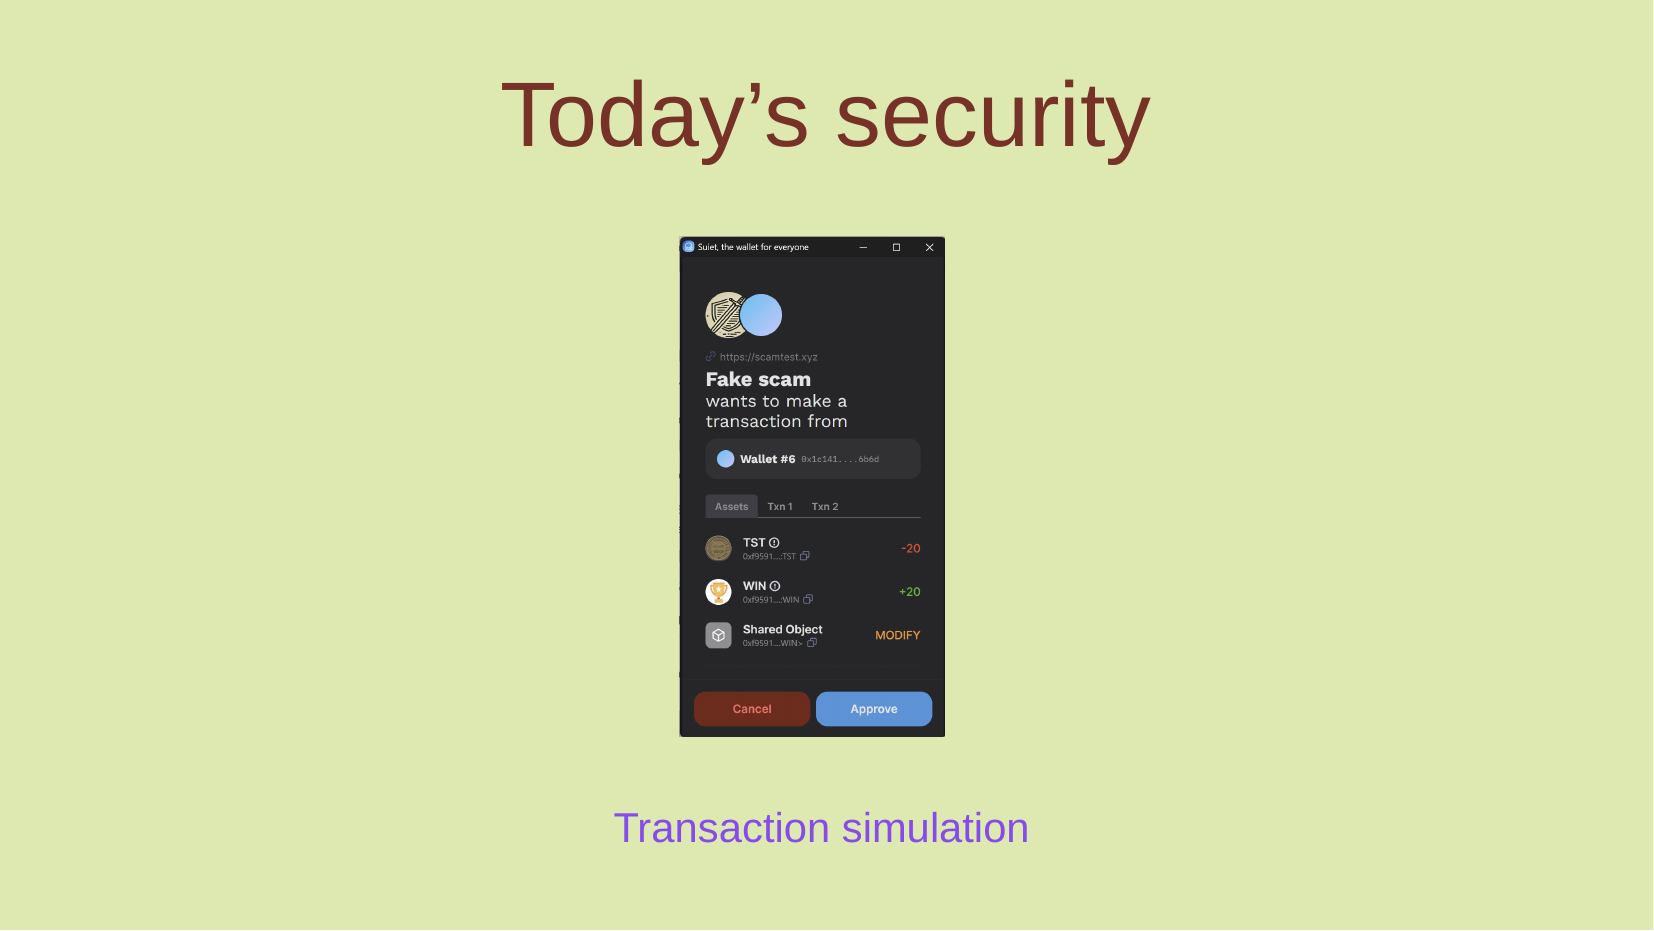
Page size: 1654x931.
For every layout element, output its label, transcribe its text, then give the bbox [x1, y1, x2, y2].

picture [679, 236, 945, 737]
title Today’s security [82, 37, 1571, 193]
text_box Transaction simulation [561, 797, 1083, 859]
